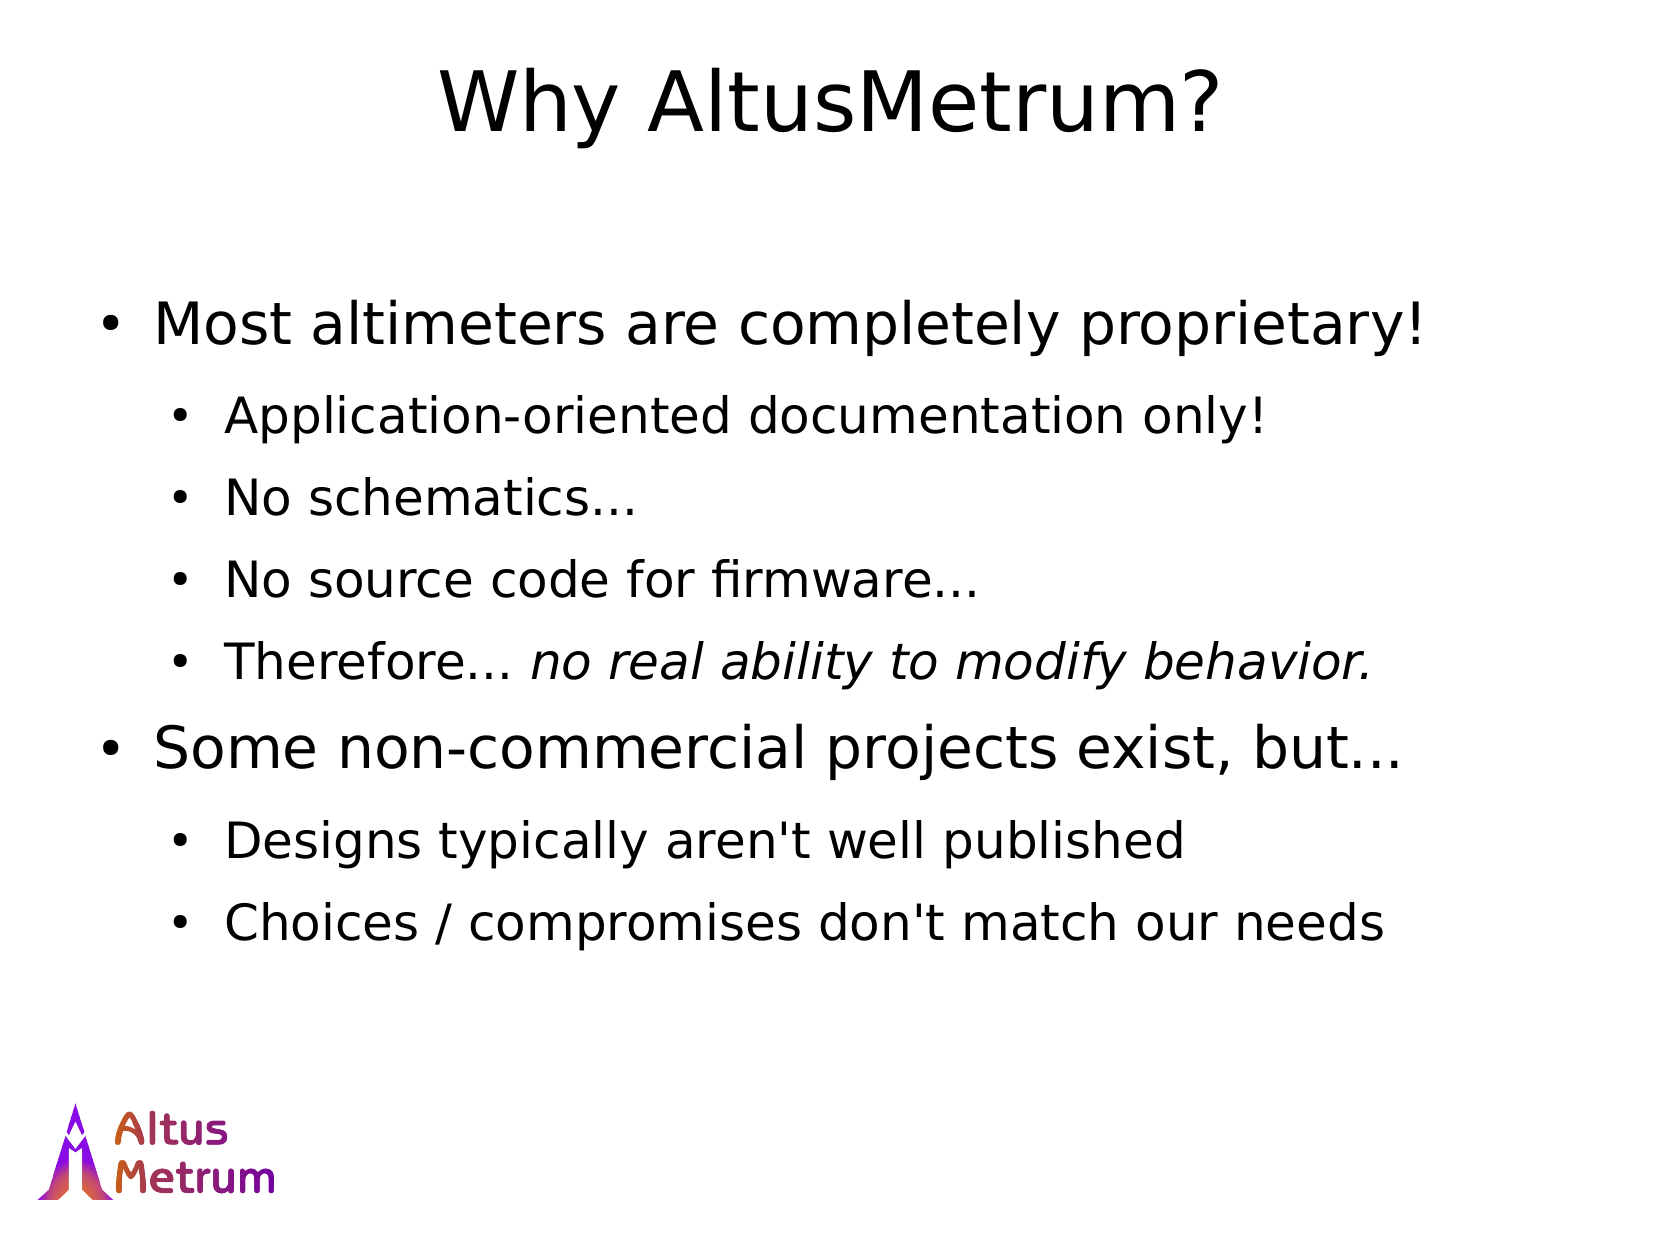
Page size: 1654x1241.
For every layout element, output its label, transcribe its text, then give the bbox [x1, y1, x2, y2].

picture [37, 1103, 274, 1200]
title Why AltusMetrum? [86, 17, 1576, 188]
list Most altimeters are completely proprietary! Application-oriented documentation only! No schematics... No source code for firmware... Therefore... no real ability to modify behavior. Some non-commercial projects exist, but... Designs typically aren't well published Choices / compromises don't match our needs [82, 290, 1571, 1094]
